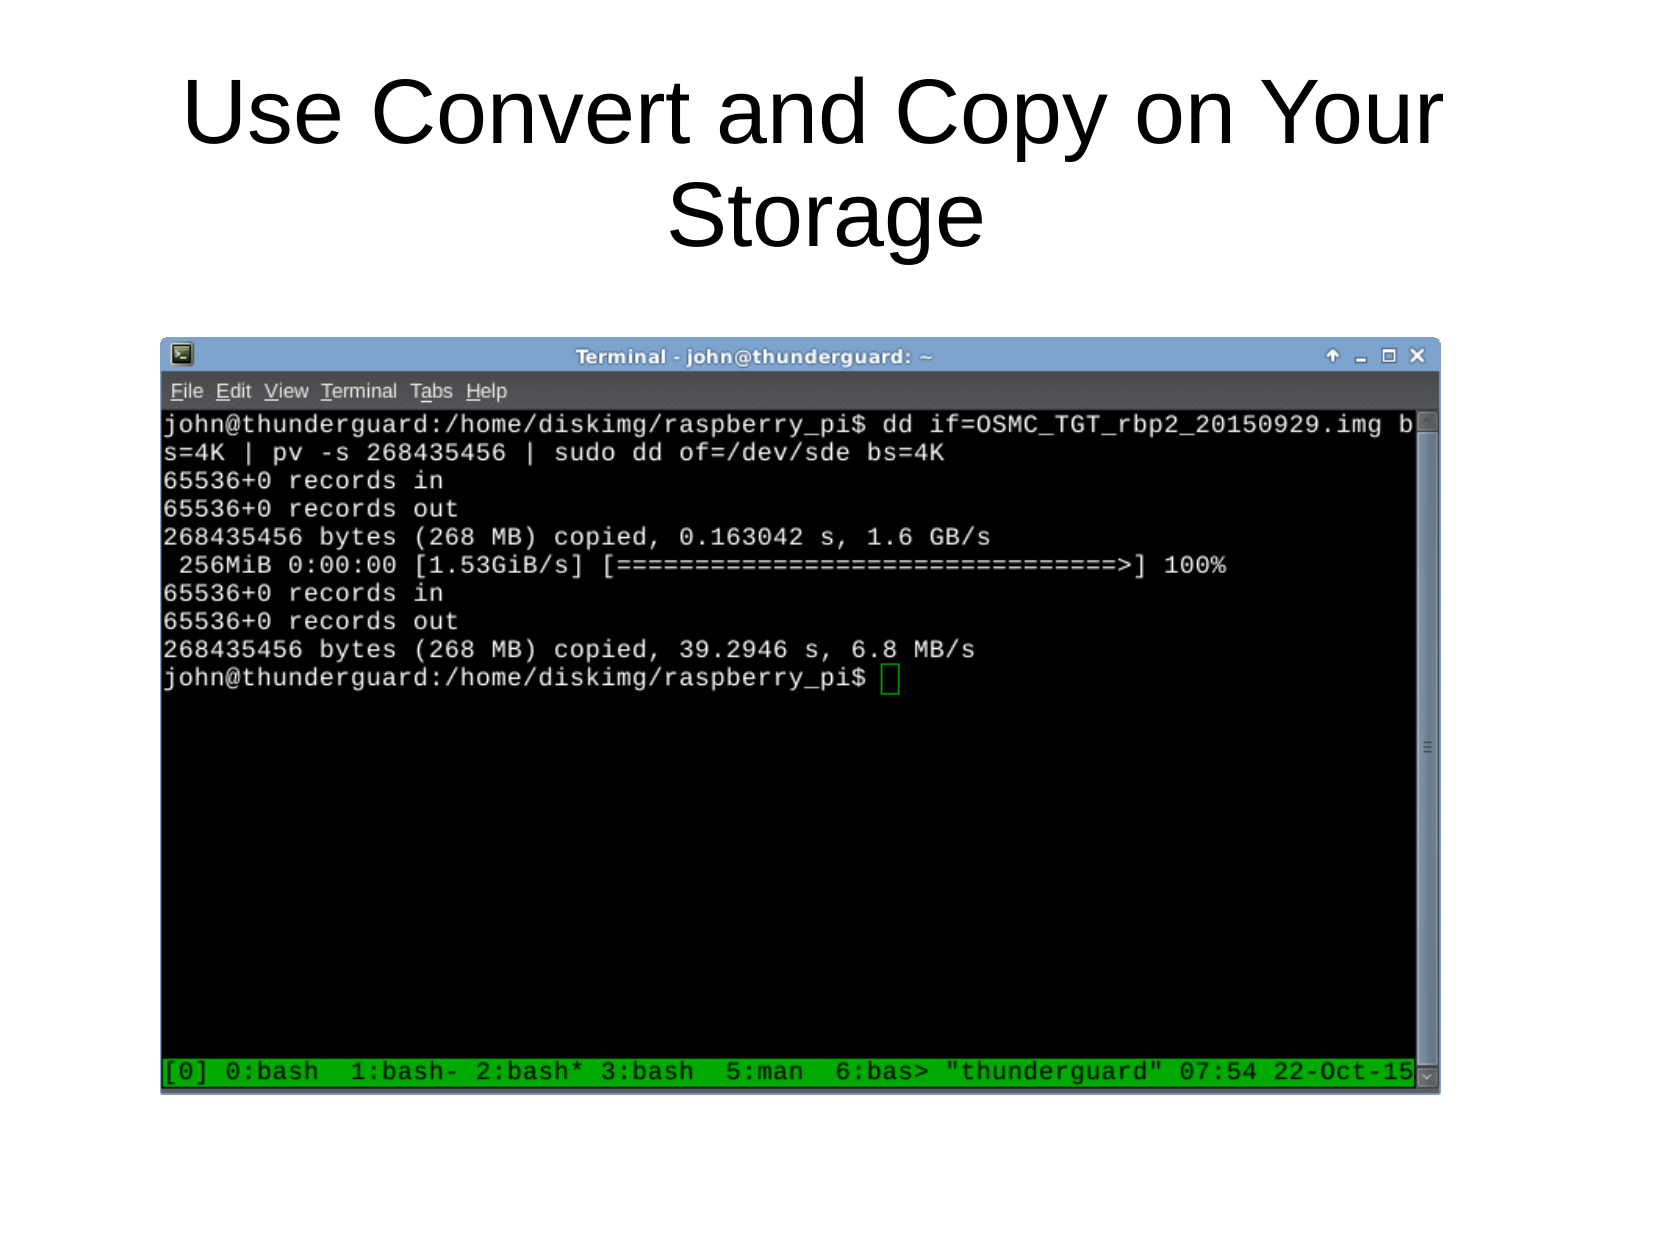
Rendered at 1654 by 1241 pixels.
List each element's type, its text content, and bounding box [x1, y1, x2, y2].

title Use Convert and Copy on Your Storage [82, 60, 1571, 268]
picture [160, 337, 1441, 1096]
